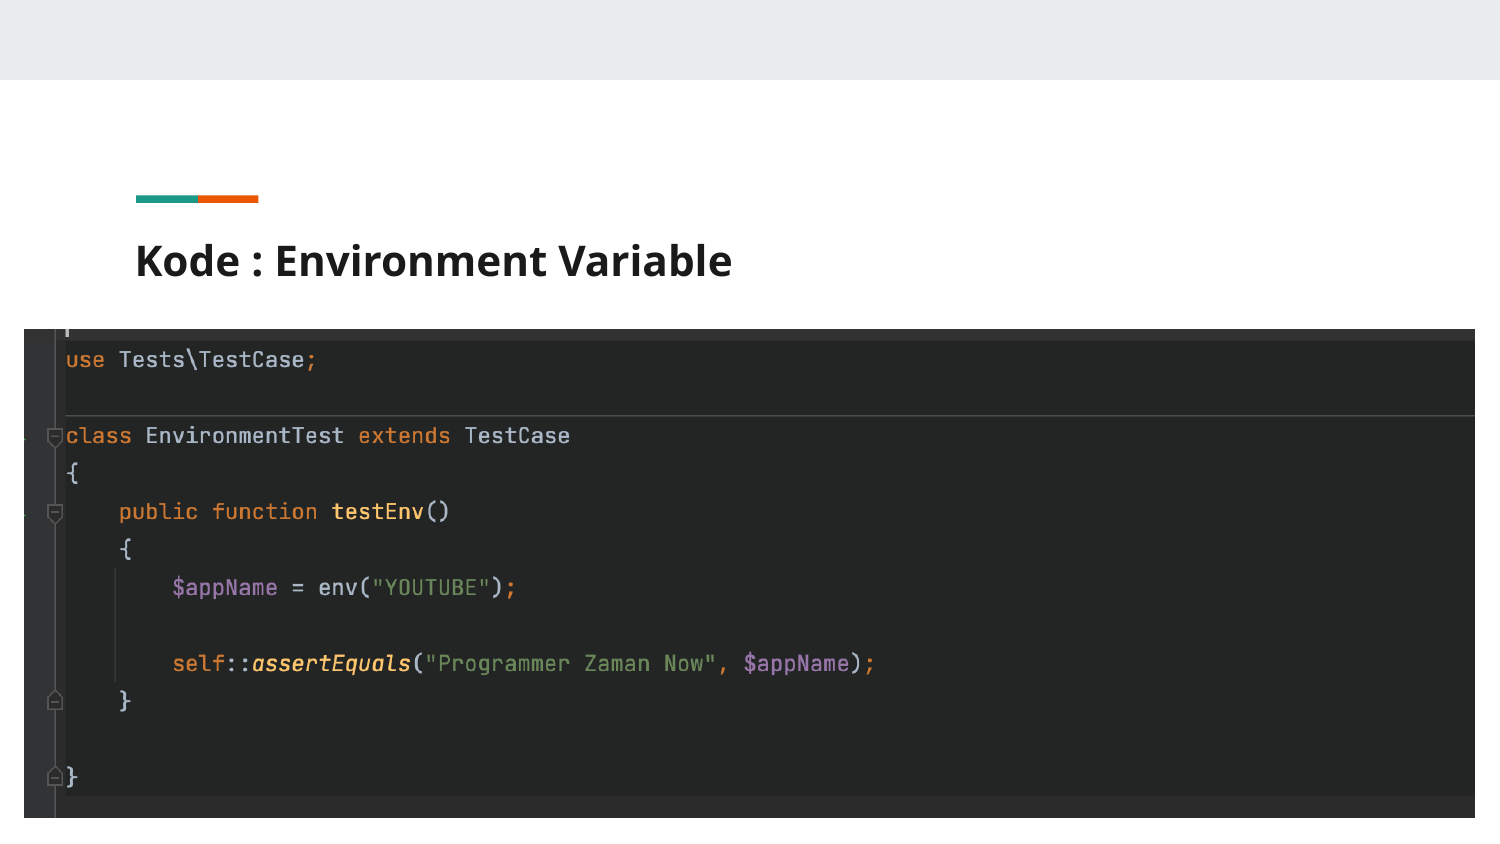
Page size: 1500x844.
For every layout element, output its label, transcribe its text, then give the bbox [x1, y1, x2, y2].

title Kode : Environment Variable [119, 216, 1381, 305]
picture [24, 329, 1475, 818]
